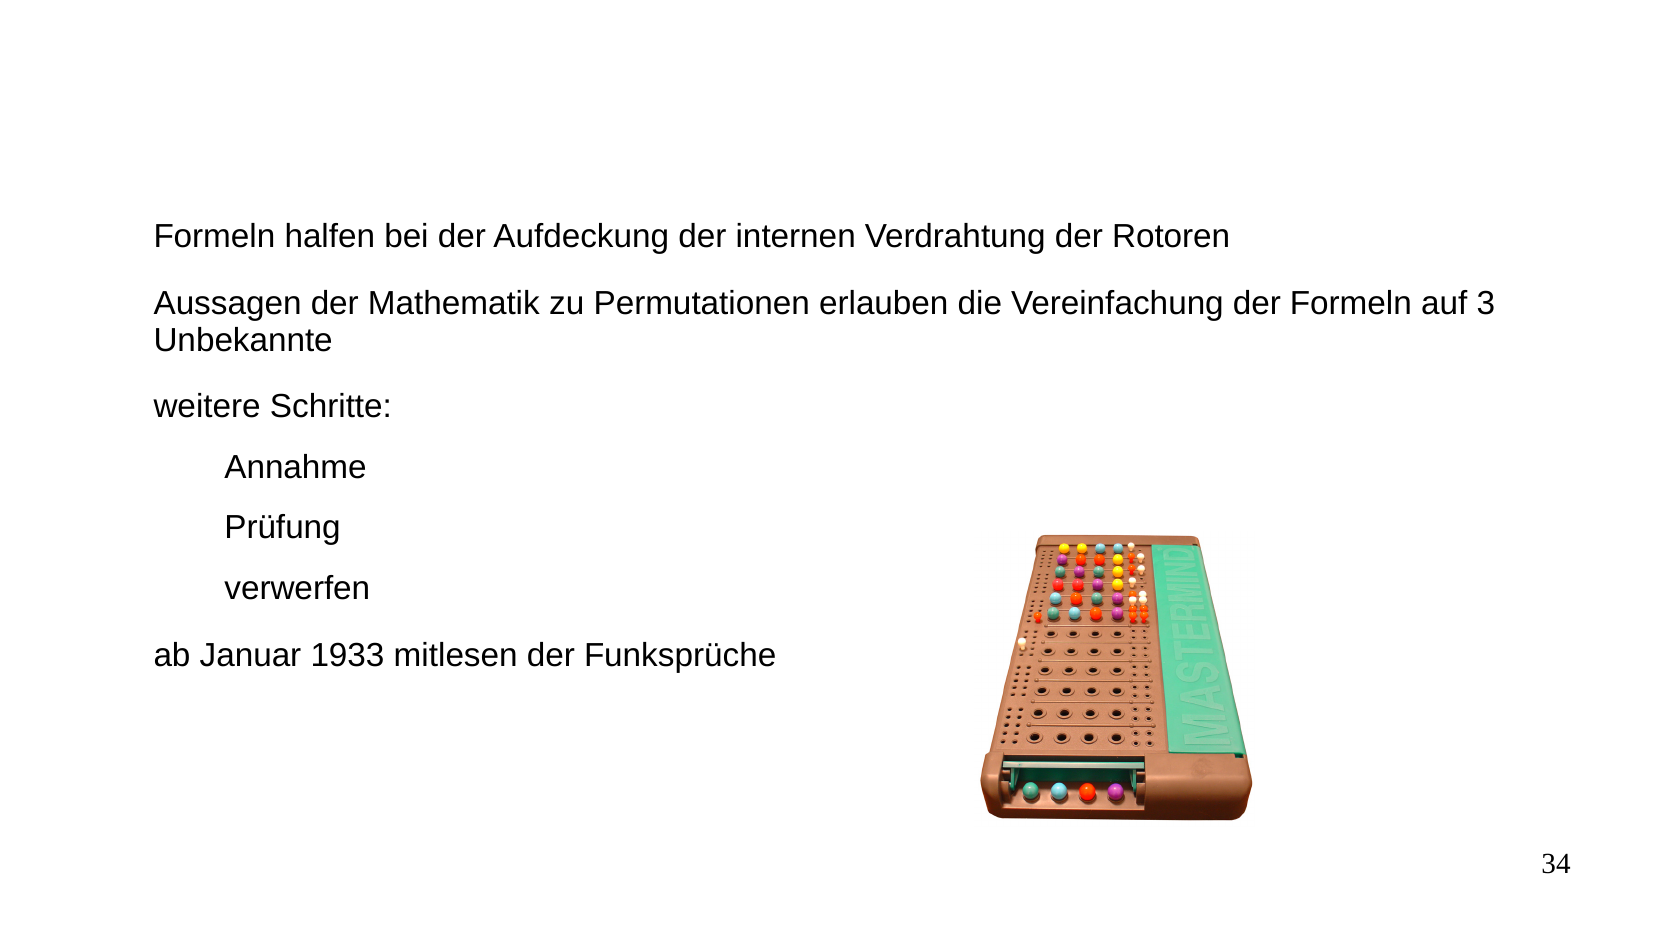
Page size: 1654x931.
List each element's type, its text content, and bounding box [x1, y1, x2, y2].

picture [974, 531, 1255, 827]
list Formeln halfen bei der Aufdeckung der internen Verdrahtung der Rotoren Aussagen der Mathematik zu Permutationen erlauben die Vereinfachung der Formeln auf 3 Unbekannte weitere Schritte: Annahme Prüfung verwerfen ab Januar 1933 mitlesen der Funksprüche [82, 217, 1571, 758]
